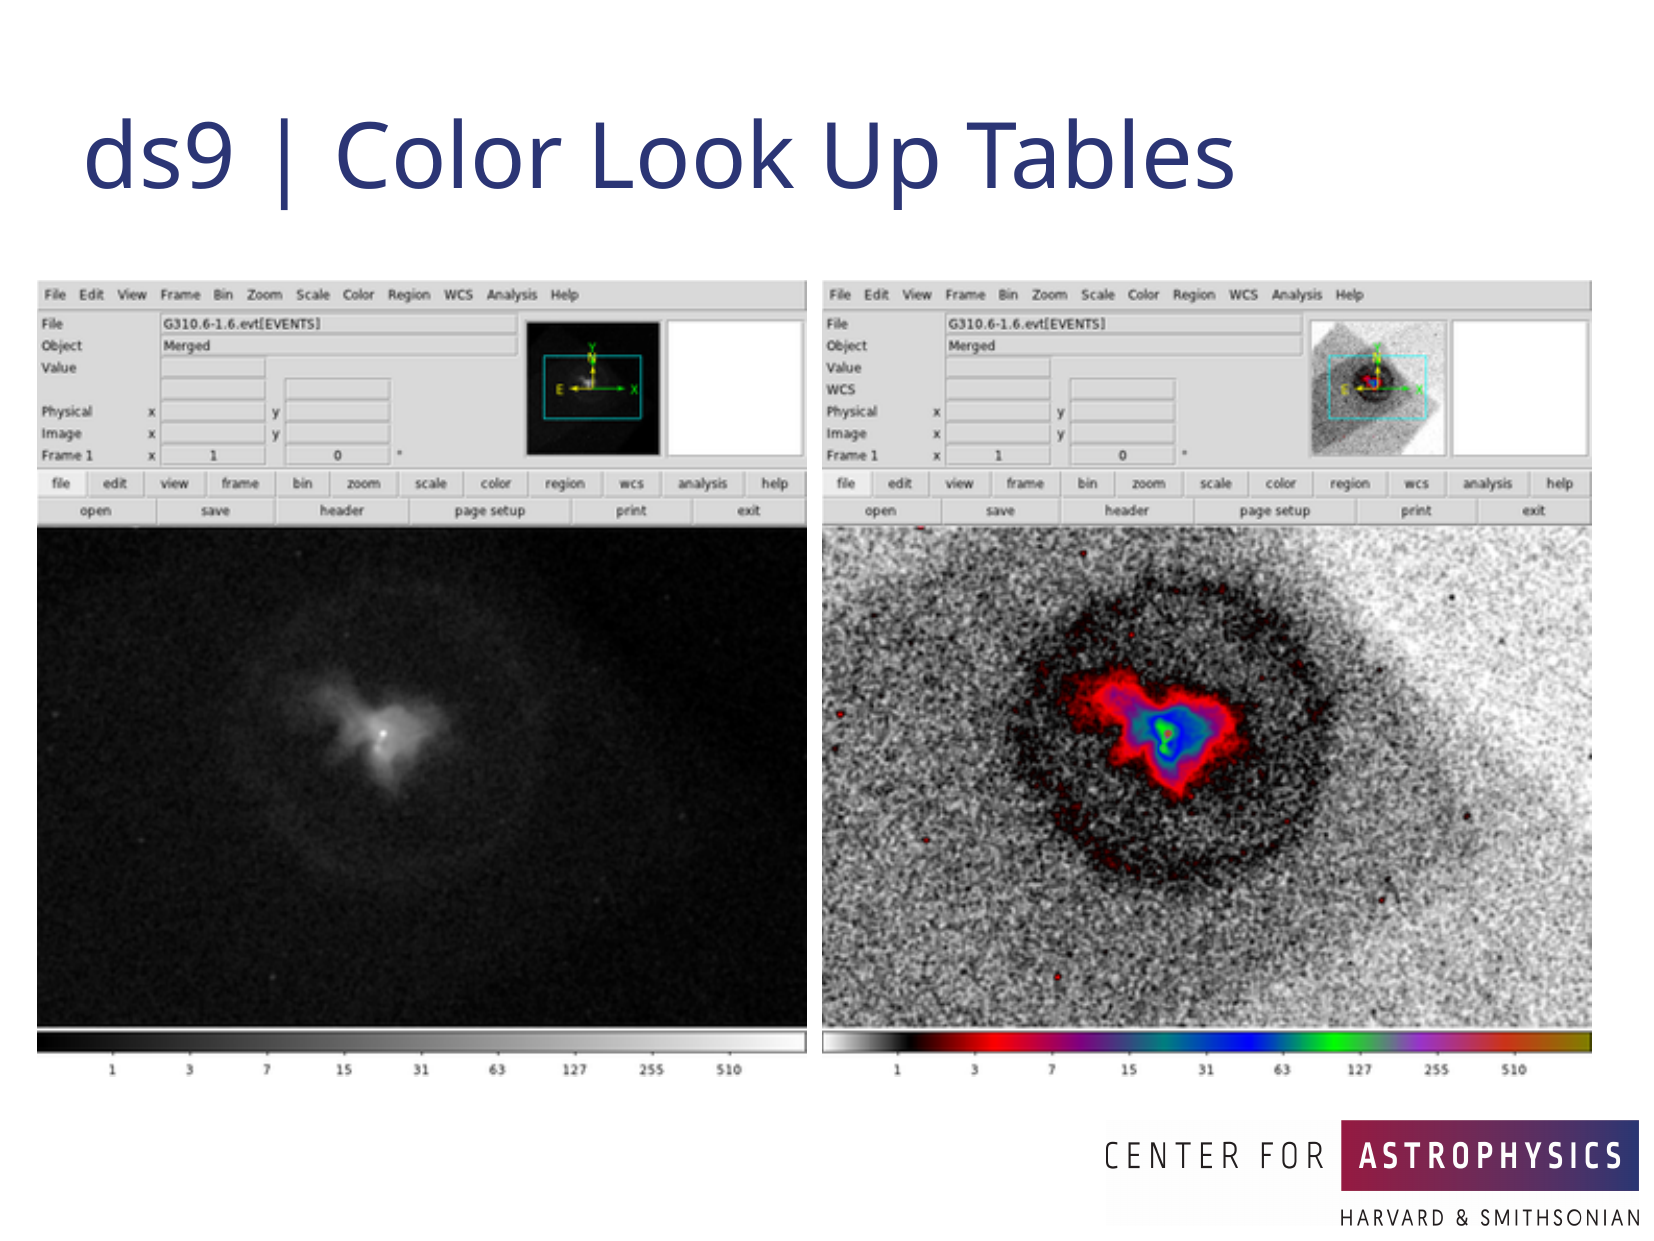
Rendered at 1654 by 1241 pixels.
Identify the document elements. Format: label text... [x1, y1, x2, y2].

title ds9 | Color Look Up Tables [82, 49, 1571, 257]
picture [37, 280, 807, 1077]
picture [1106, 1120, 1639, 1226]
picture [822, 280, 1592, 1077]
